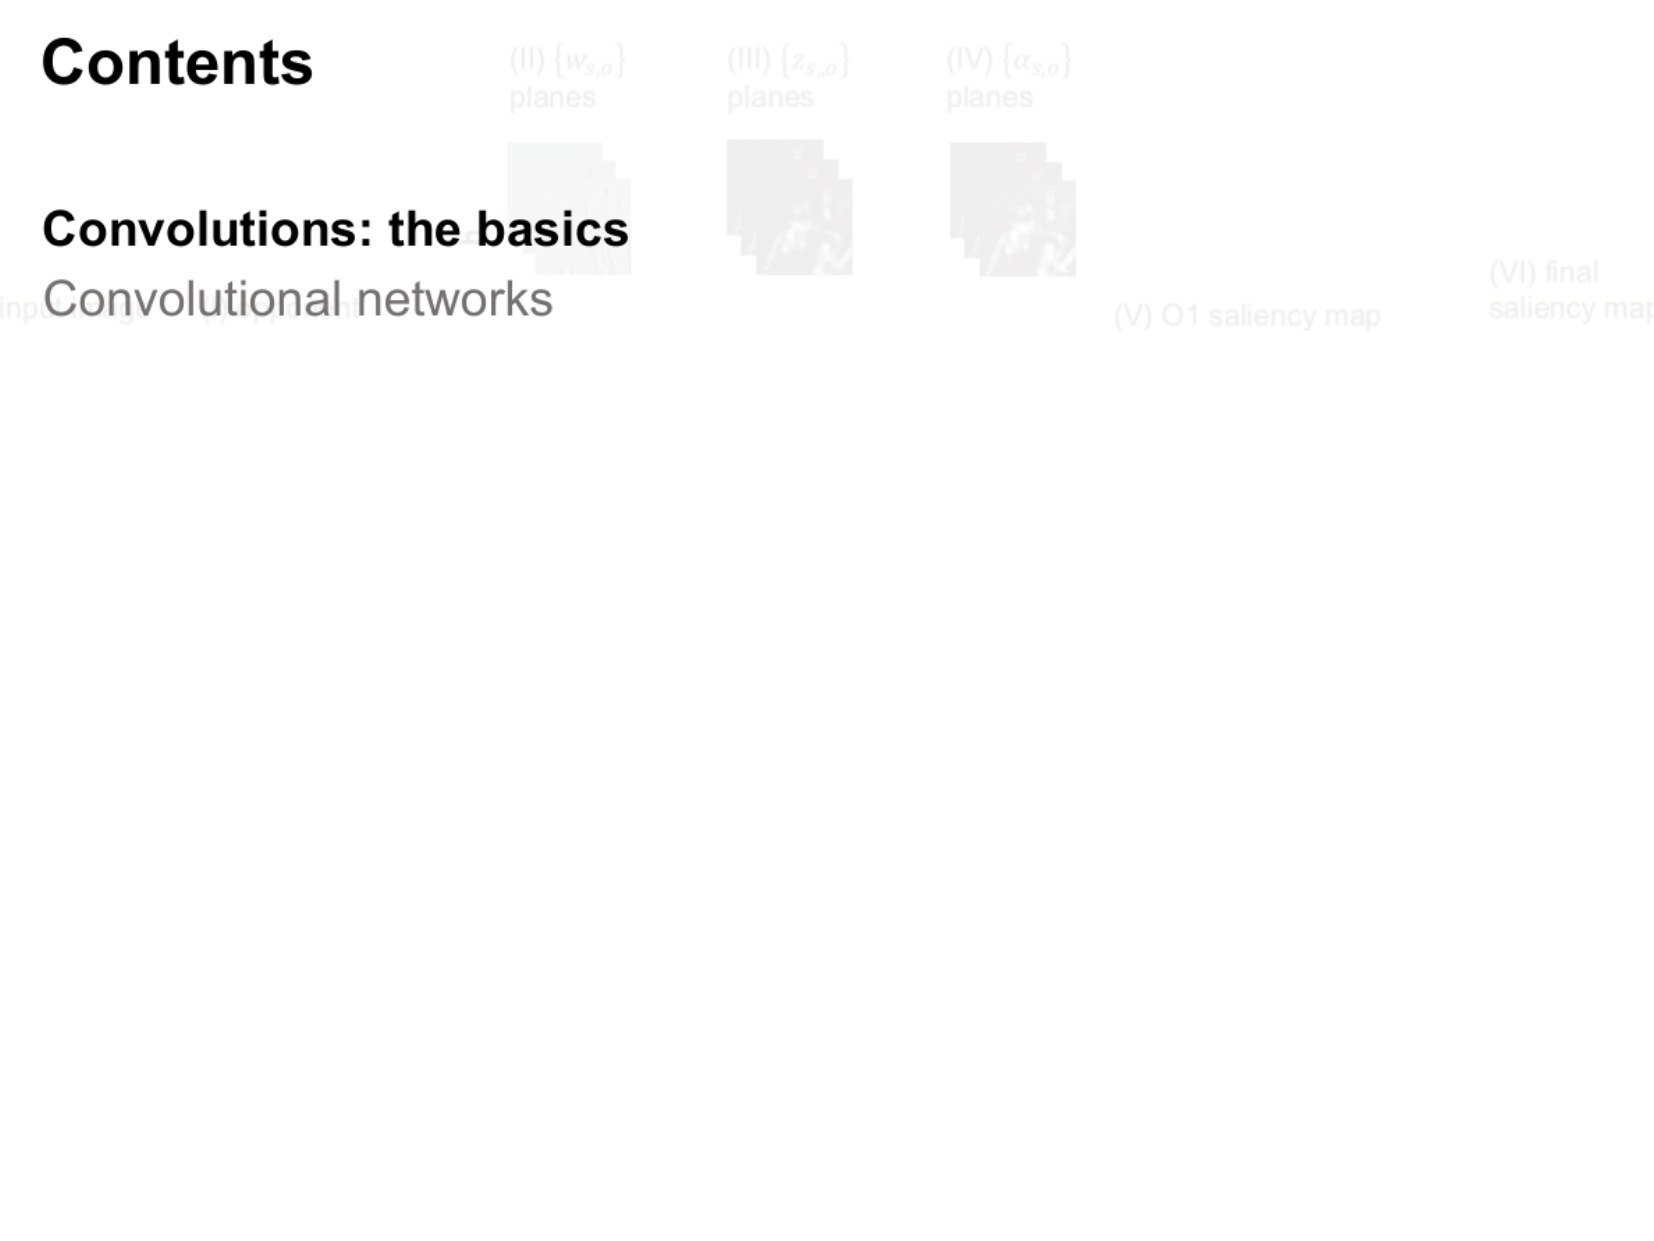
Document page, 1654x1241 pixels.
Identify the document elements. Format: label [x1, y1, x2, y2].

picture [0, 6, 1654, 331]
